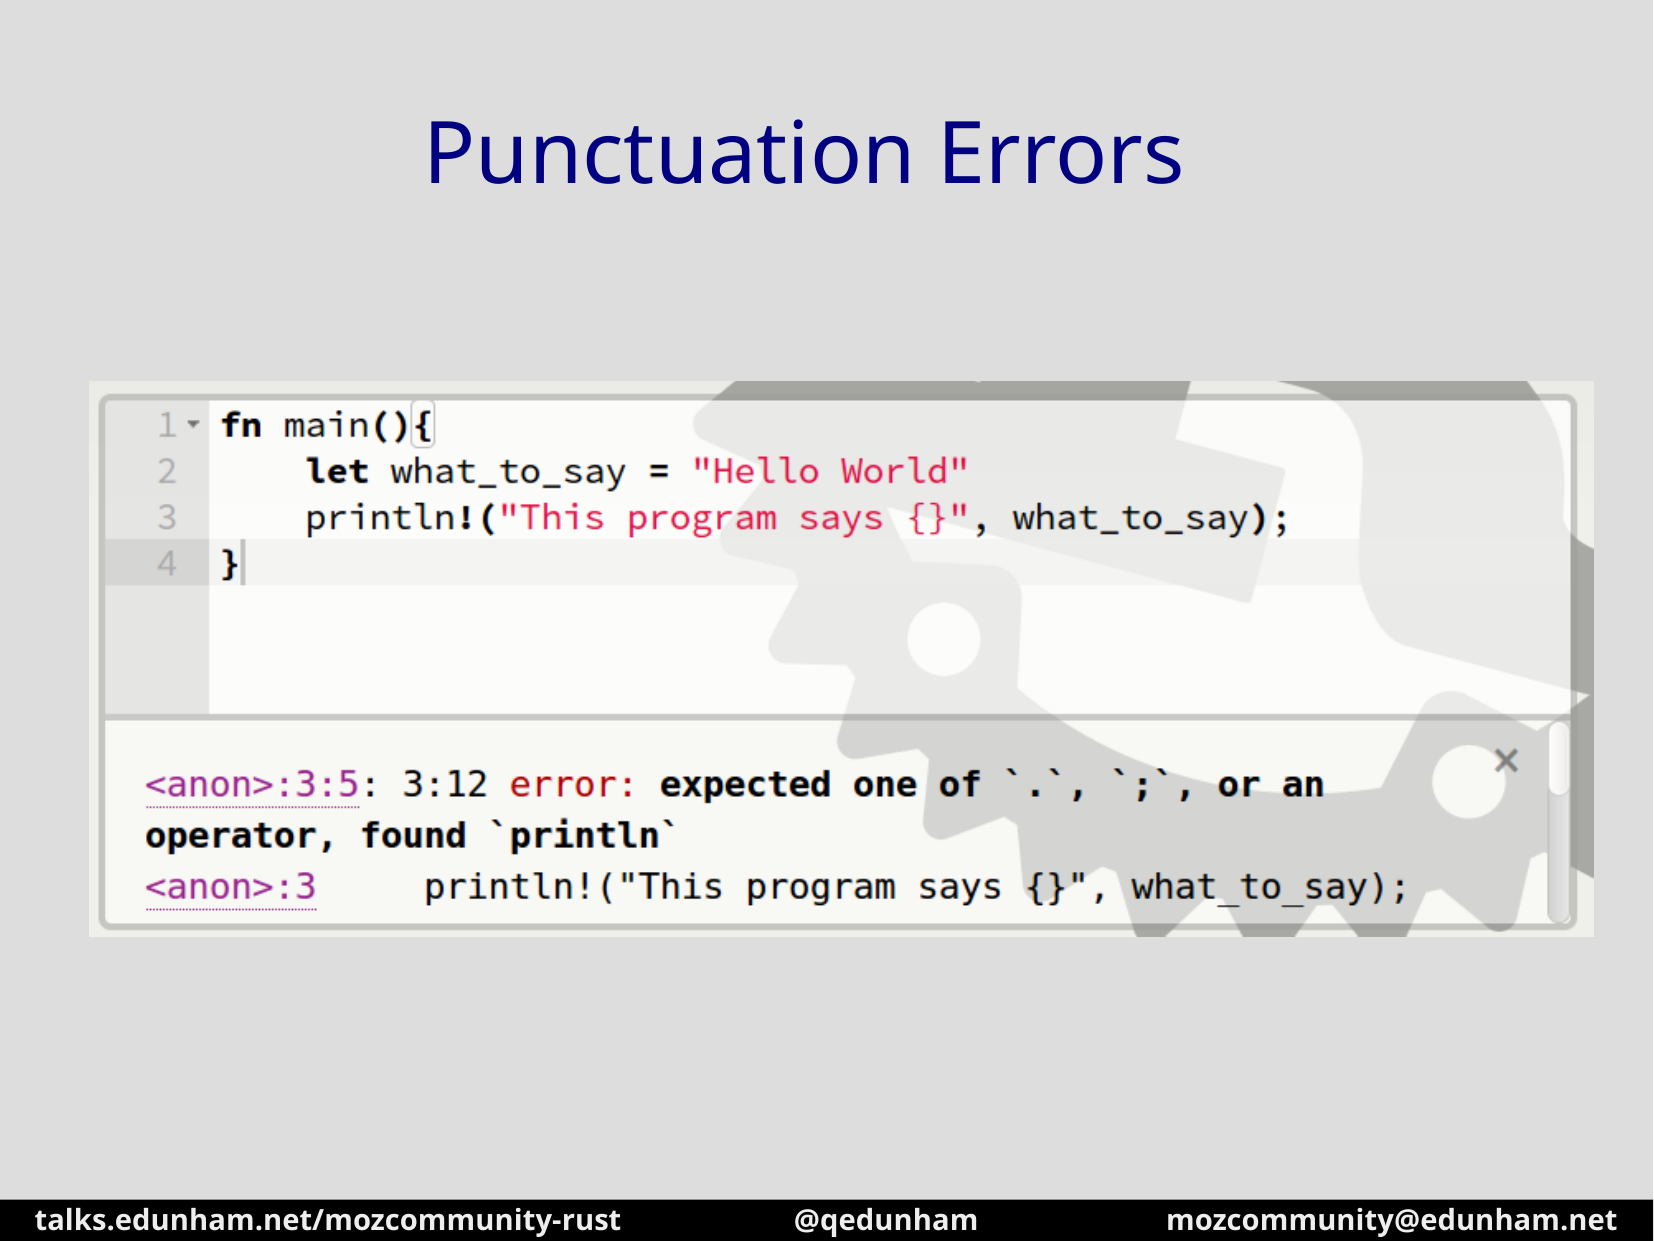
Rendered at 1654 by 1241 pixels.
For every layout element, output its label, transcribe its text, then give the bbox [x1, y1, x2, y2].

picture [89, 299, 1594, 1019]
title Punctuation Errors [15, 47, 1594, 253]
